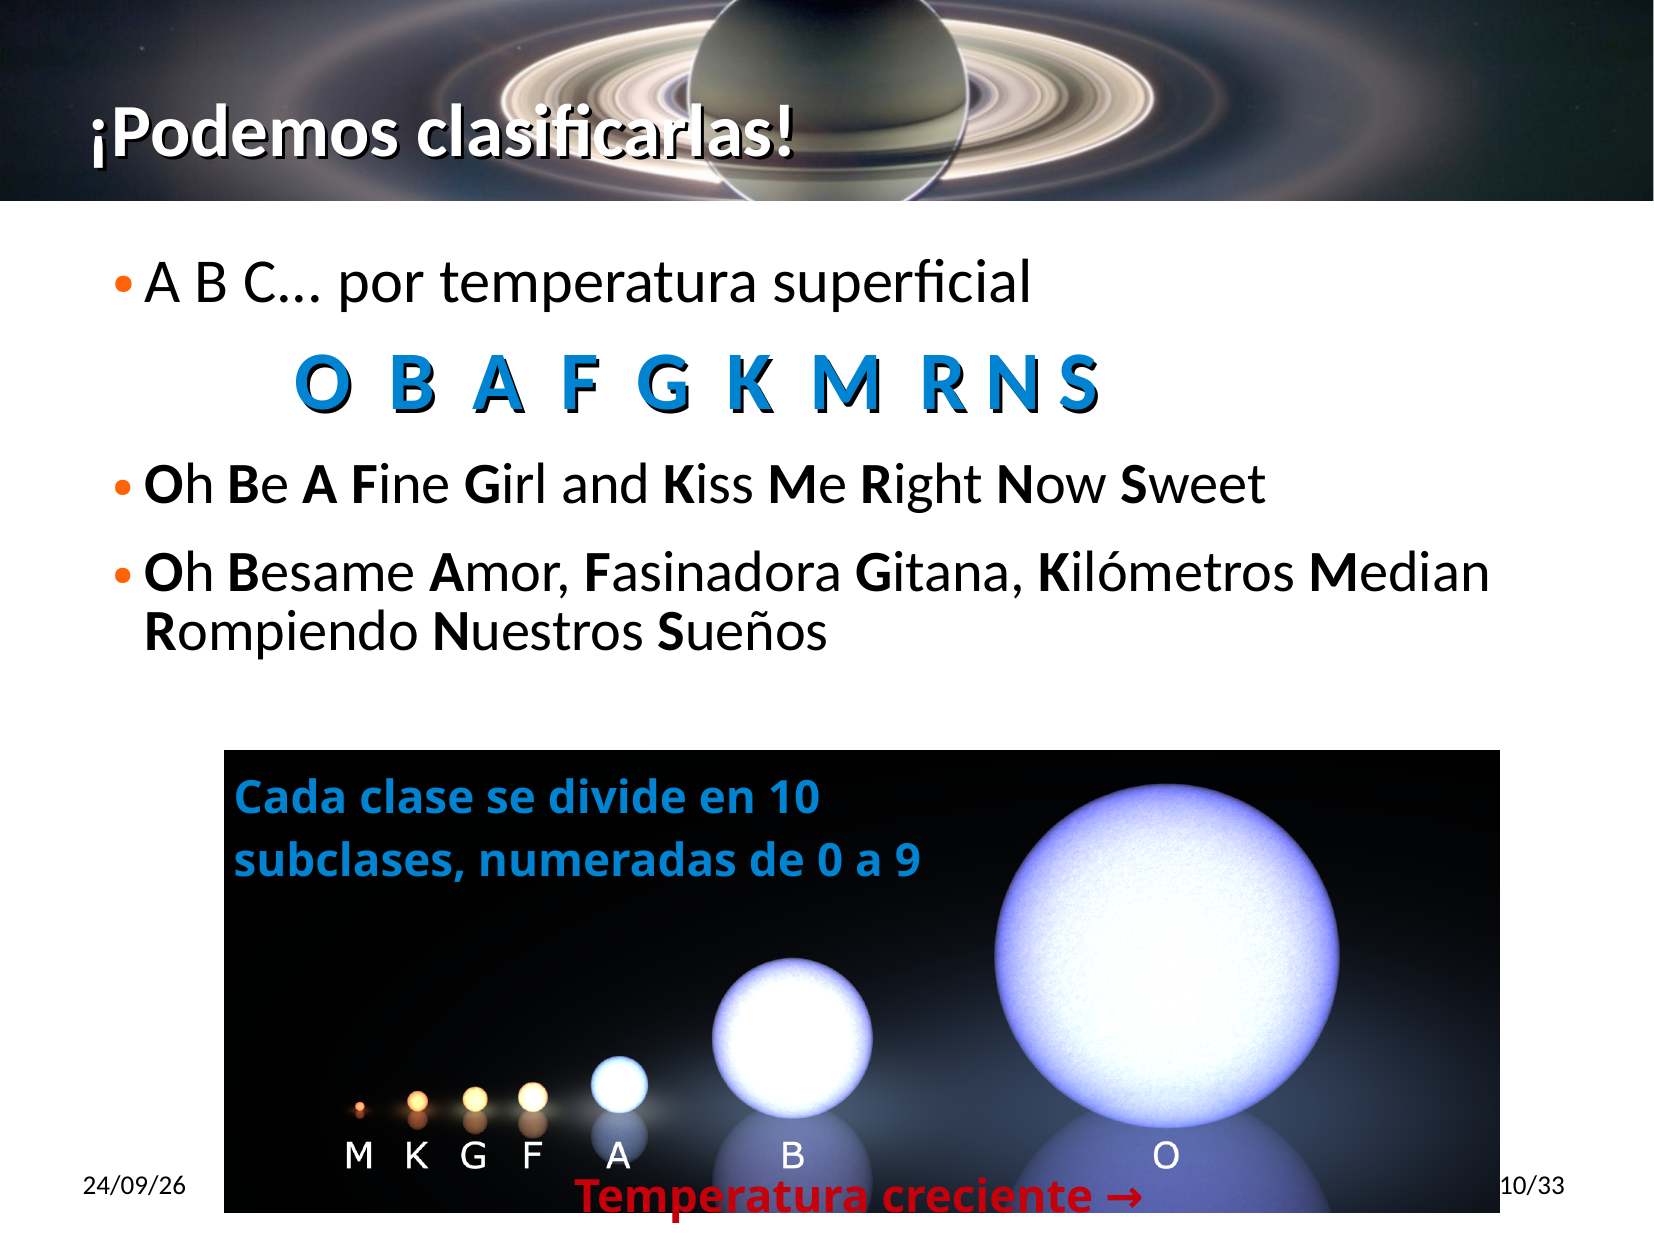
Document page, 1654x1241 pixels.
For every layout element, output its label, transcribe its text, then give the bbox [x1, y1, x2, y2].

list A B C... por temperatura superficial O B A F G K M R N S Oh Be A Fine Girl and Kiss Me Right Now Sweet Oh Besame Amor, Fasinadora Gitana, Kilómetros Median Rompiendo Nuestros Sueños [82, 255, 1571, 1156]
title ¡Podemos clasificarlas! [86, 49, 1576, 226]
text_box Cada clase se divide en 10 subclases, numeradas de 0 a 9 [218, 757, 1177, 883]
picture [0, 0, 1654, 201]
picture [224, 750, 1500, 1213]
text_box Temperatura creciente → [558, 1155, 1161, 1226]
